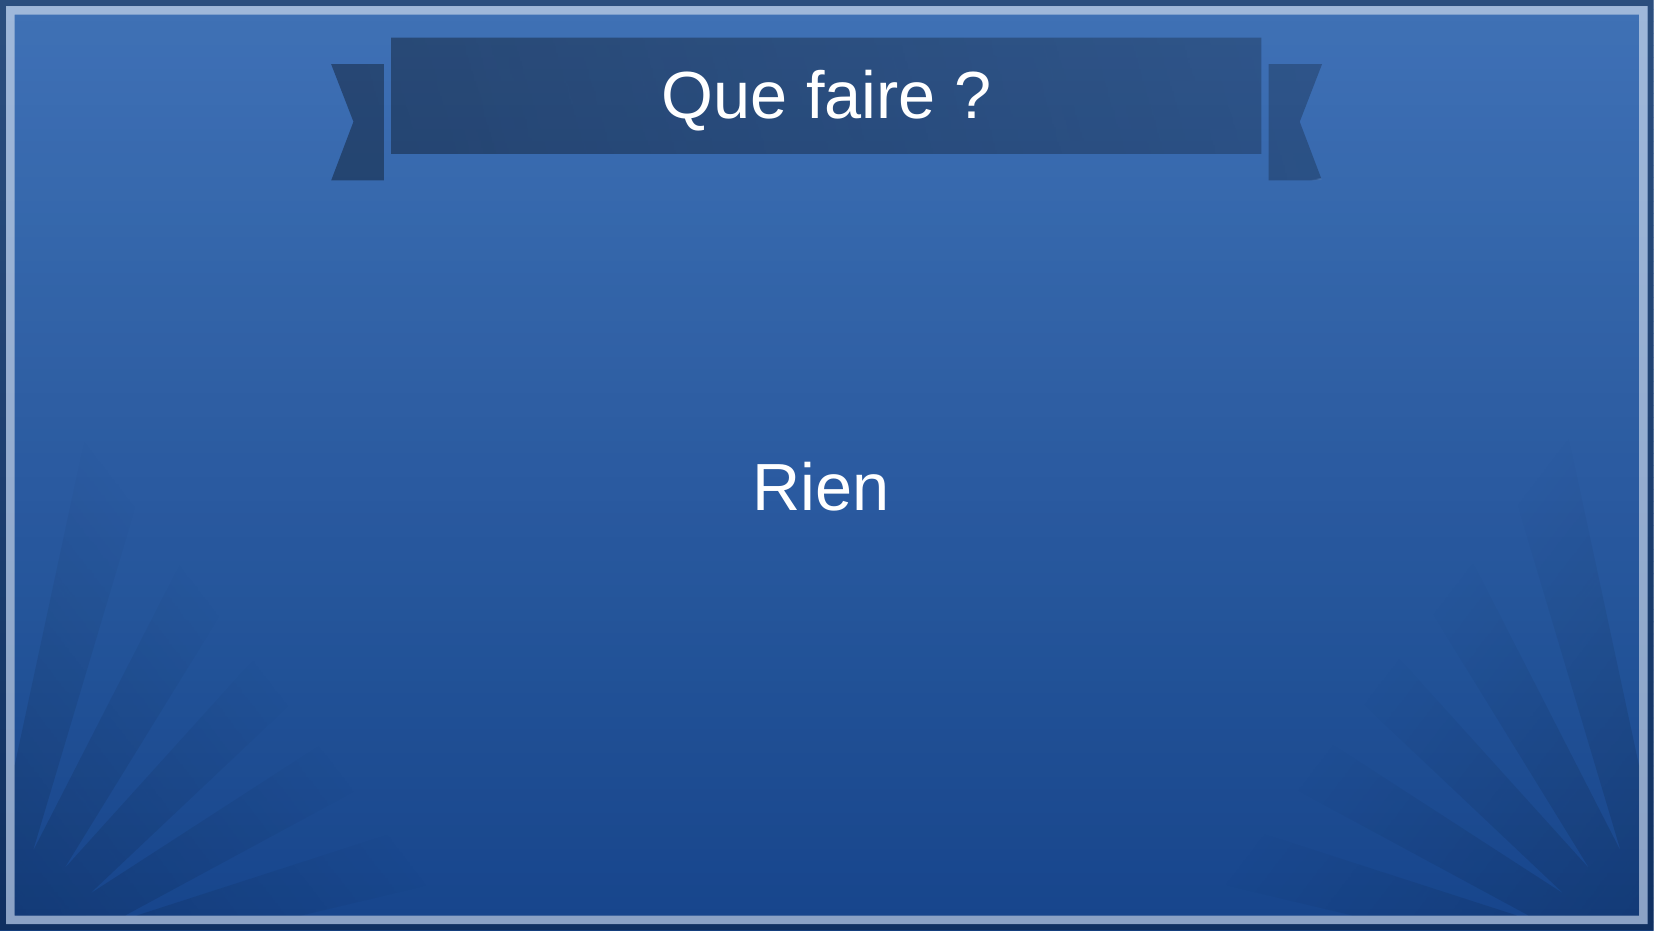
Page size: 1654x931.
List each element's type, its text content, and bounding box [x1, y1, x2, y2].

text_box Que faire ? [82, 39, 1571, 144]
text_box Rien [76, 442, 1565, 524]
